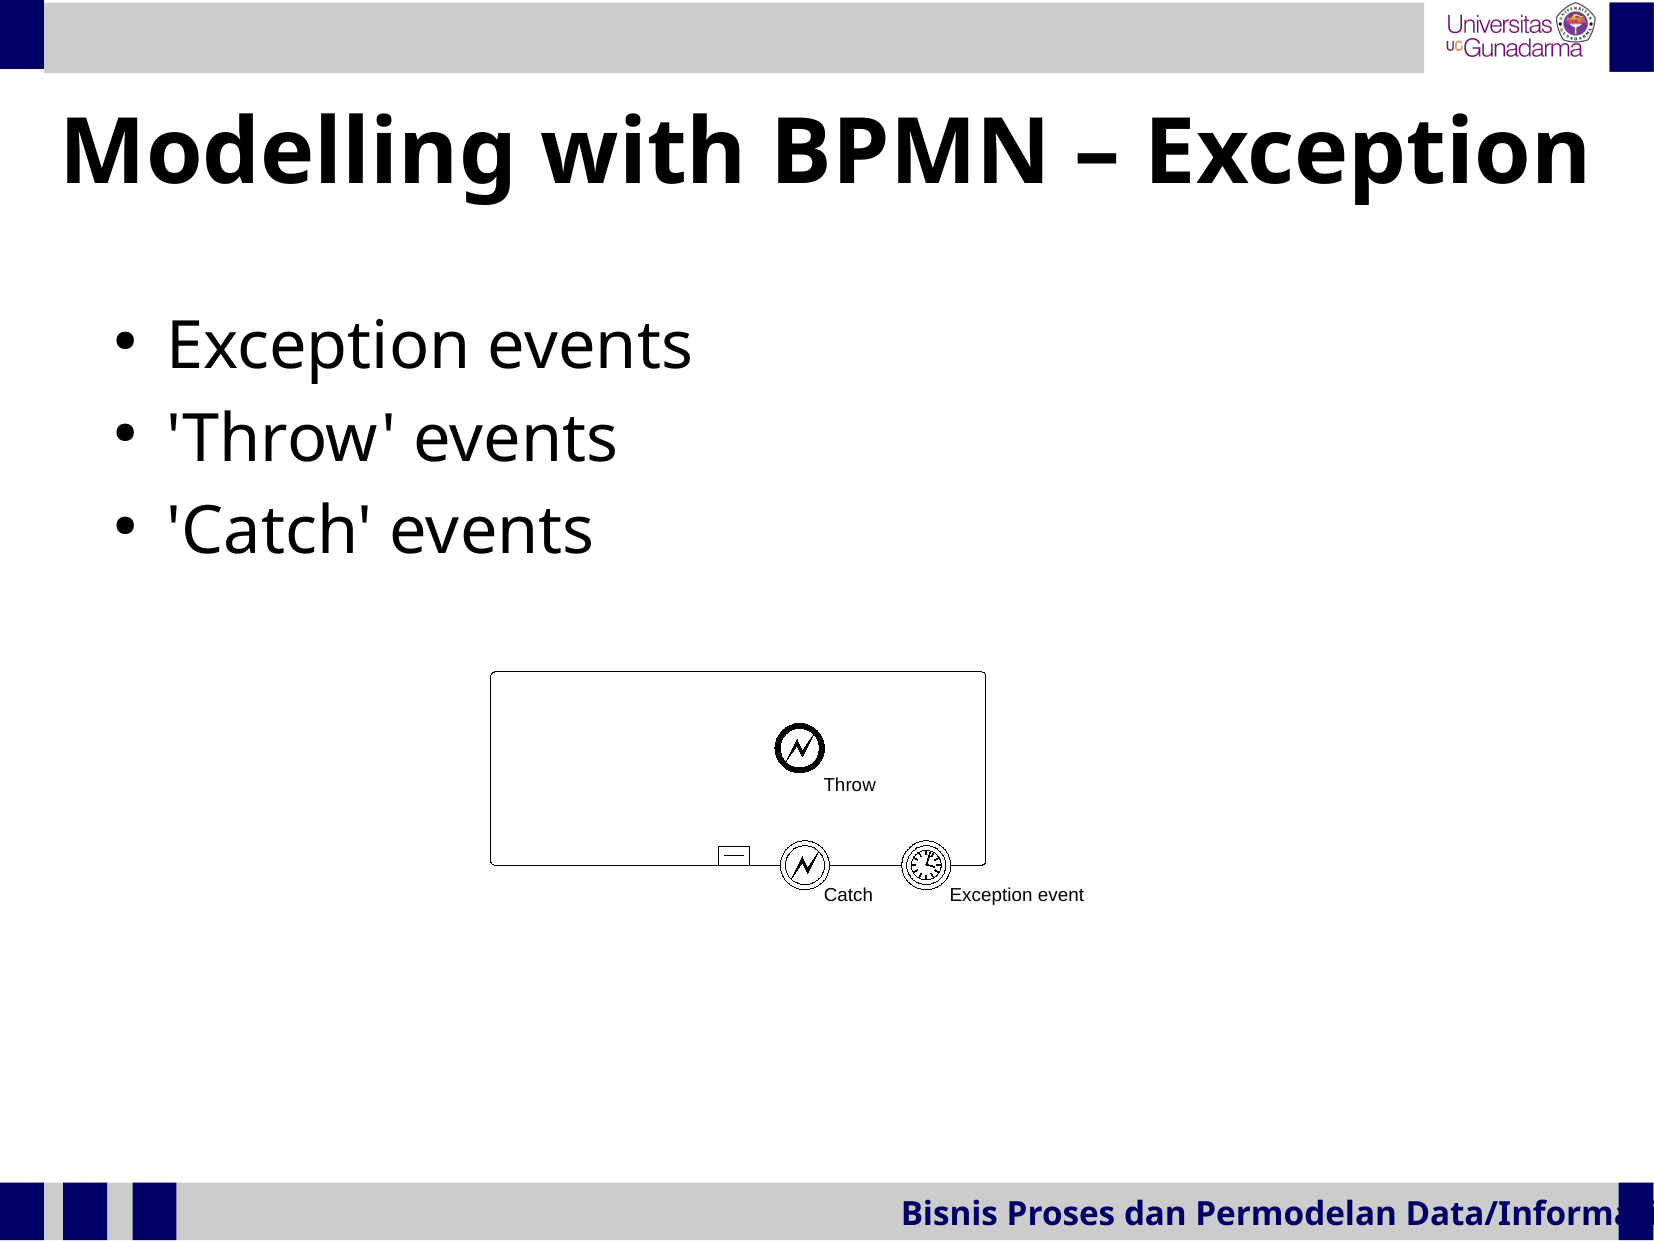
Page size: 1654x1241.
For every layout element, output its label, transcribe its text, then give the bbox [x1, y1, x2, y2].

text_box Exception event [949, 882, 1085, 905]
text_box [719, 847, 749, 865]
text_box [780, 840, 830, 889]
text_box Catch [823, 882, 874, 905]
title Modelling with BPMN – Exception [0, 0, 1654, 295]
text_box Throw [823, 773, 876, 796]
text_box [775, 723, 825, 772]
list Exception events 'Throw' events 'Catch' events [80, 294, 1543, 1126]
text_box [902, 840, 951, 889]
